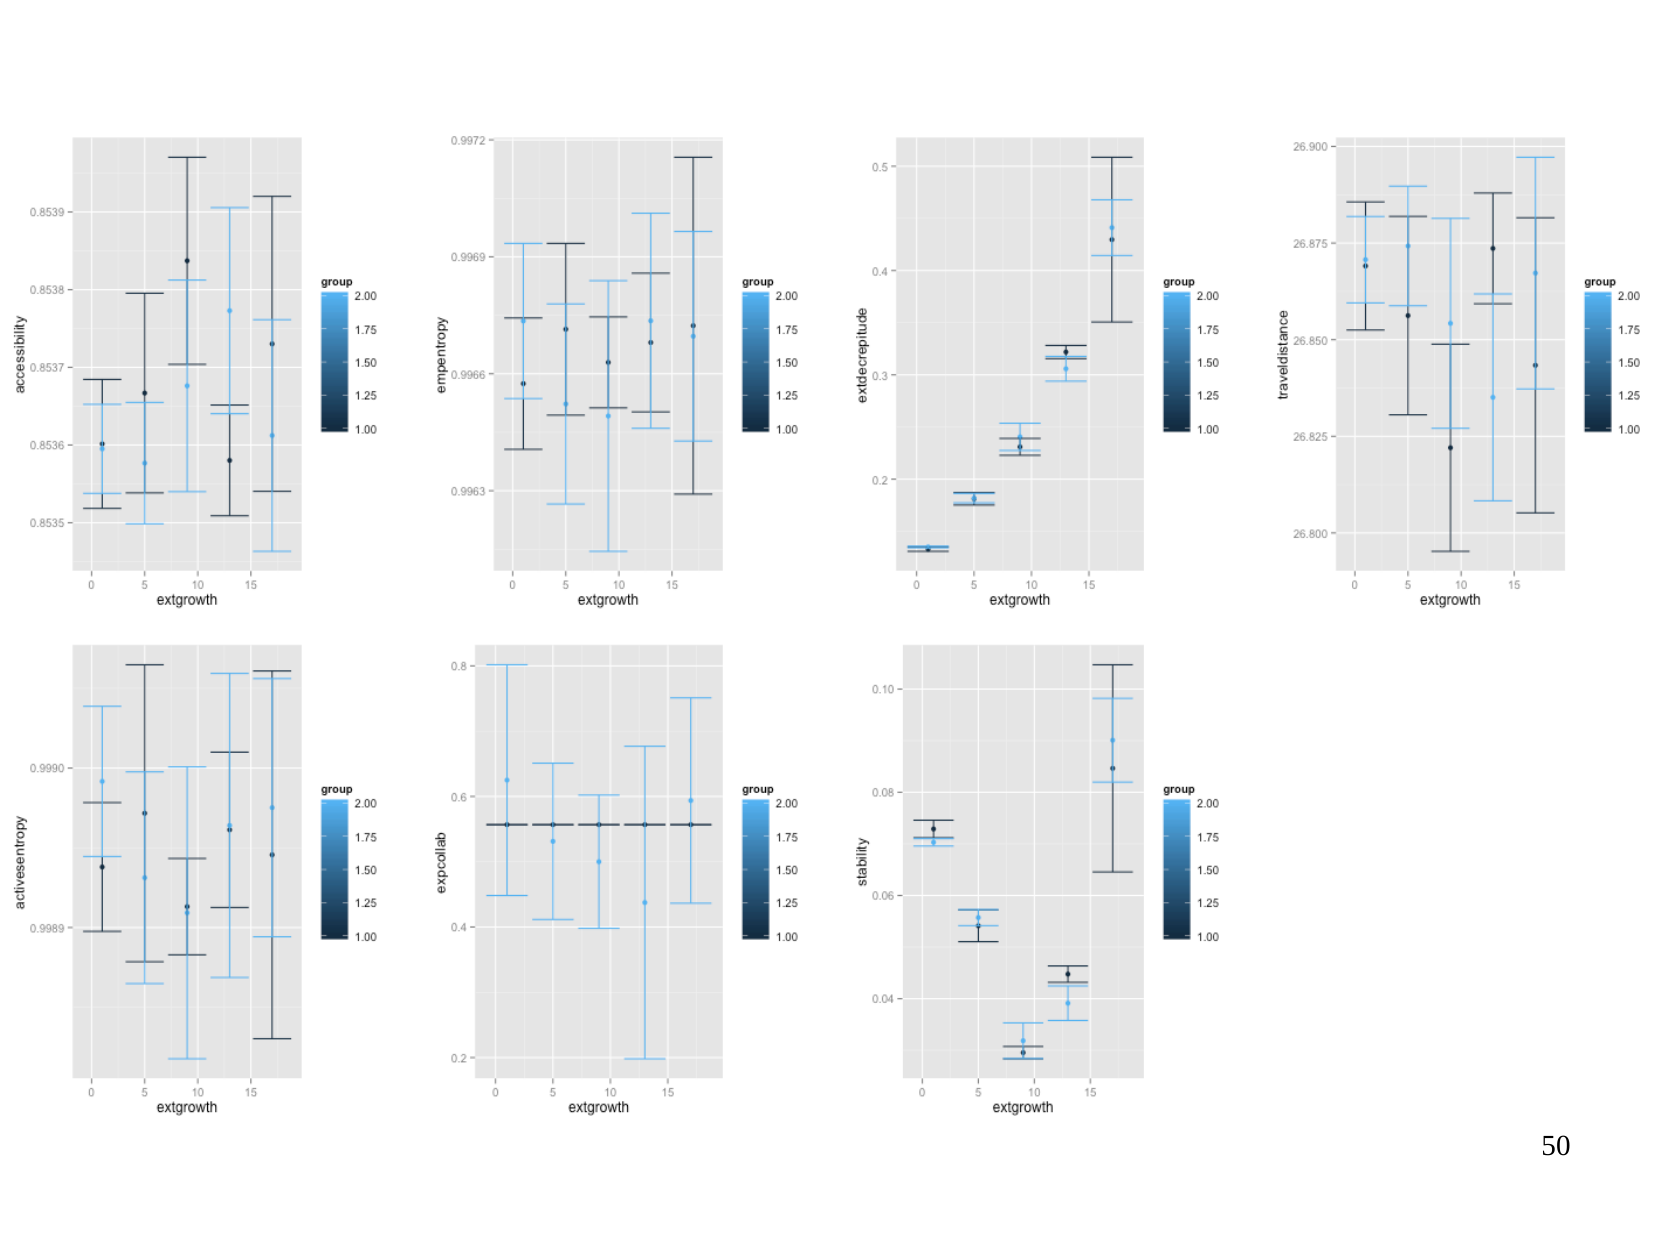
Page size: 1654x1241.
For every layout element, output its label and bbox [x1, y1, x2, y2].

picture [0, 118, 1654, 1122]
